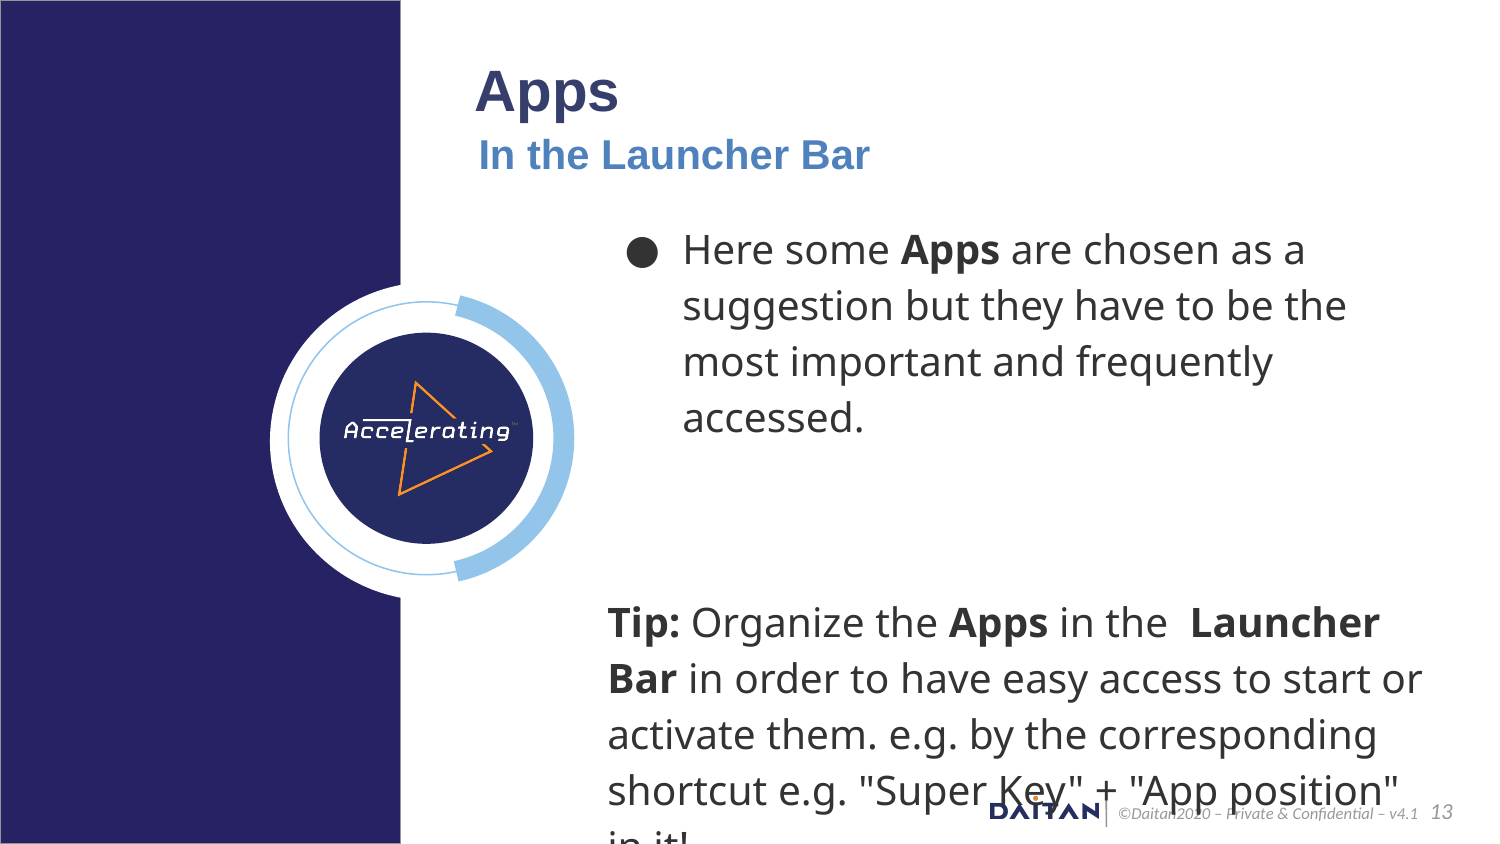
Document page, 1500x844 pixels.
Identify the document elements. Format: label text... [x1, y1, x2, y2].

subtitle In the Launcher Bar [463, 126, 1454, 172]
title Apps [463, 50, 1454, 126]
picture [335, 371, 528, 506]
list Here some Apps are chosen as a suggestion but they have to be the most important and frequently accessed. Tip: Organize the Apps in the Launcher Bar in order to have easy access to start or activate them. e.g. by the corresponding shortcut e.g. "Super Key" + "App position" in it! [592, 201, 1454, 778]
picture [990, 796, 1099, 819]
